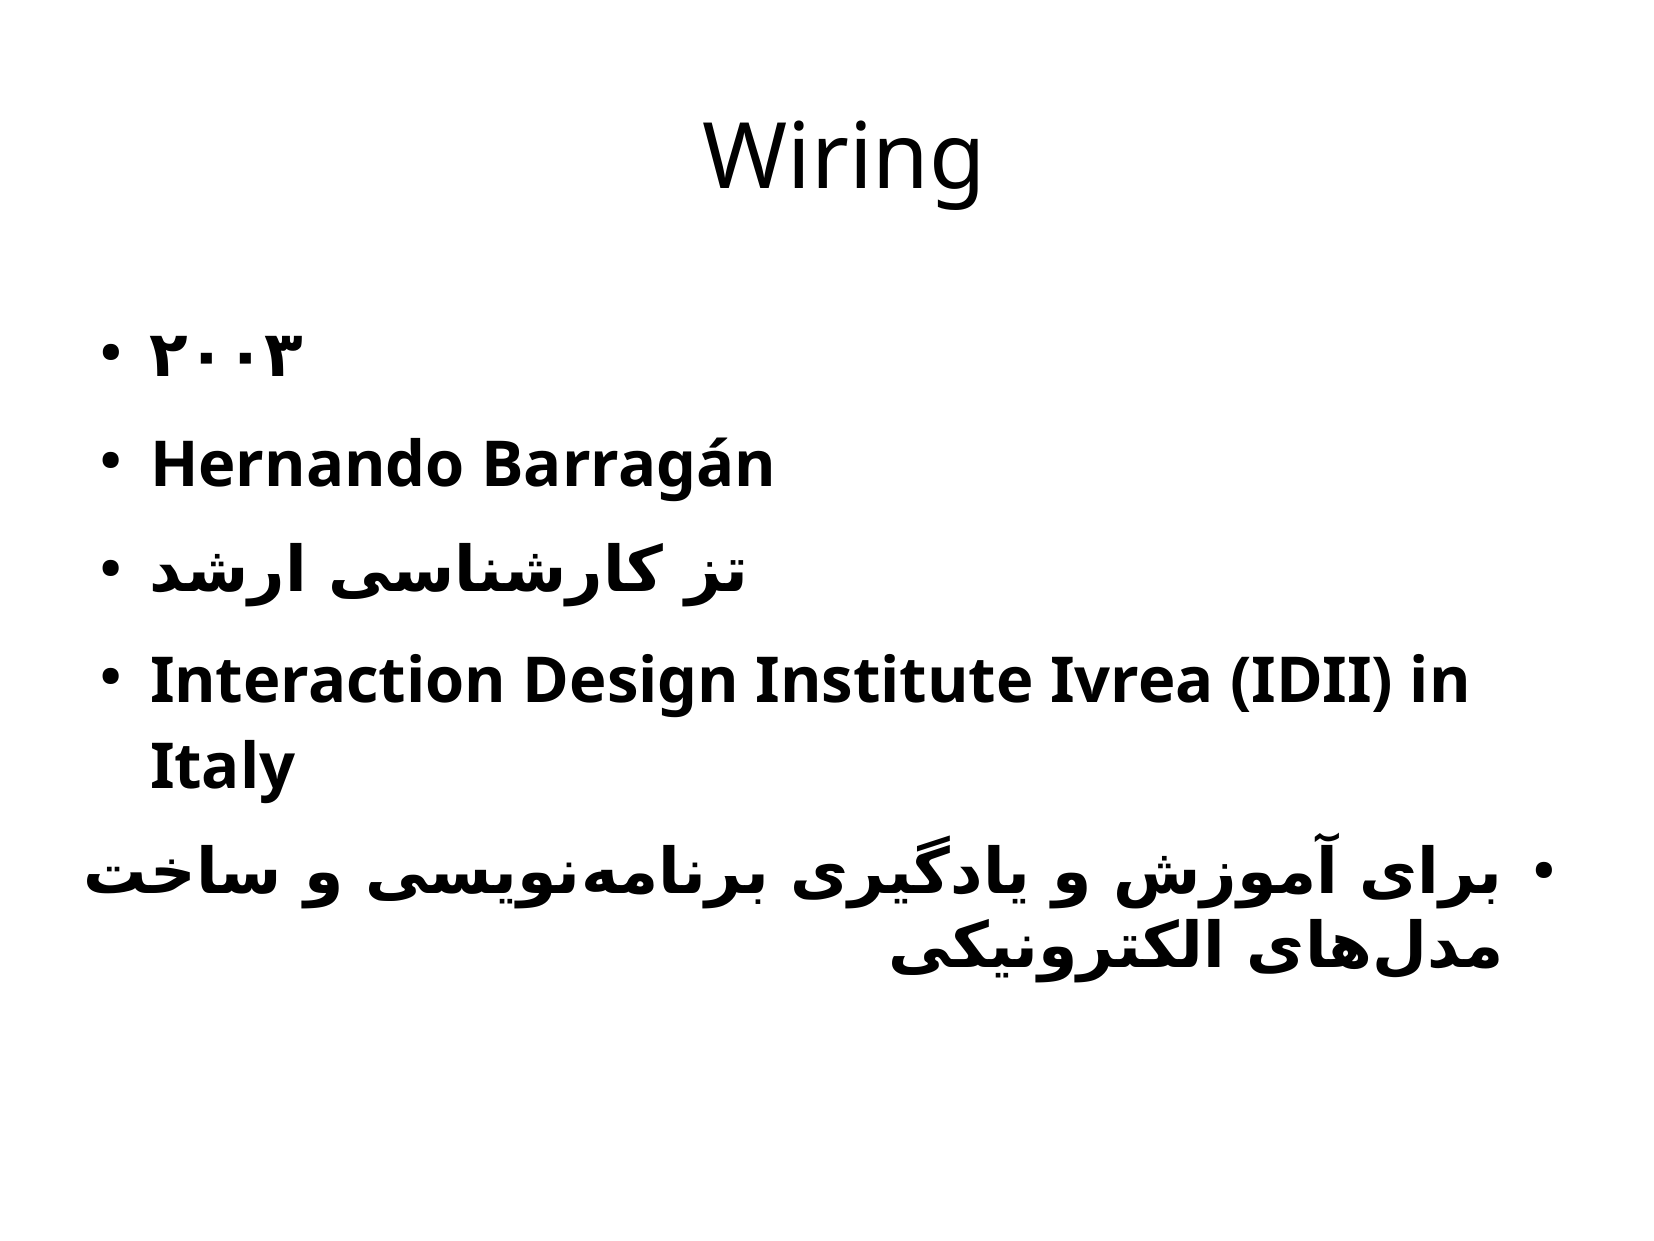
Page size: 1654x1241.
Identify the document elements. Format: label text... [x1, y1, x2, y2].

title Wiring [82, 49, 1571, 257]
list ۲۰۰۳ Hernando Barragán تز کارشناسی ارشد Interaction Design Institute Ivrea (IDII) in Italy برای آموزش و یادگیری برنامه‌نویسی و ساخت مدل‌های الکترونیکی [82, 290, 1571, 1010]
